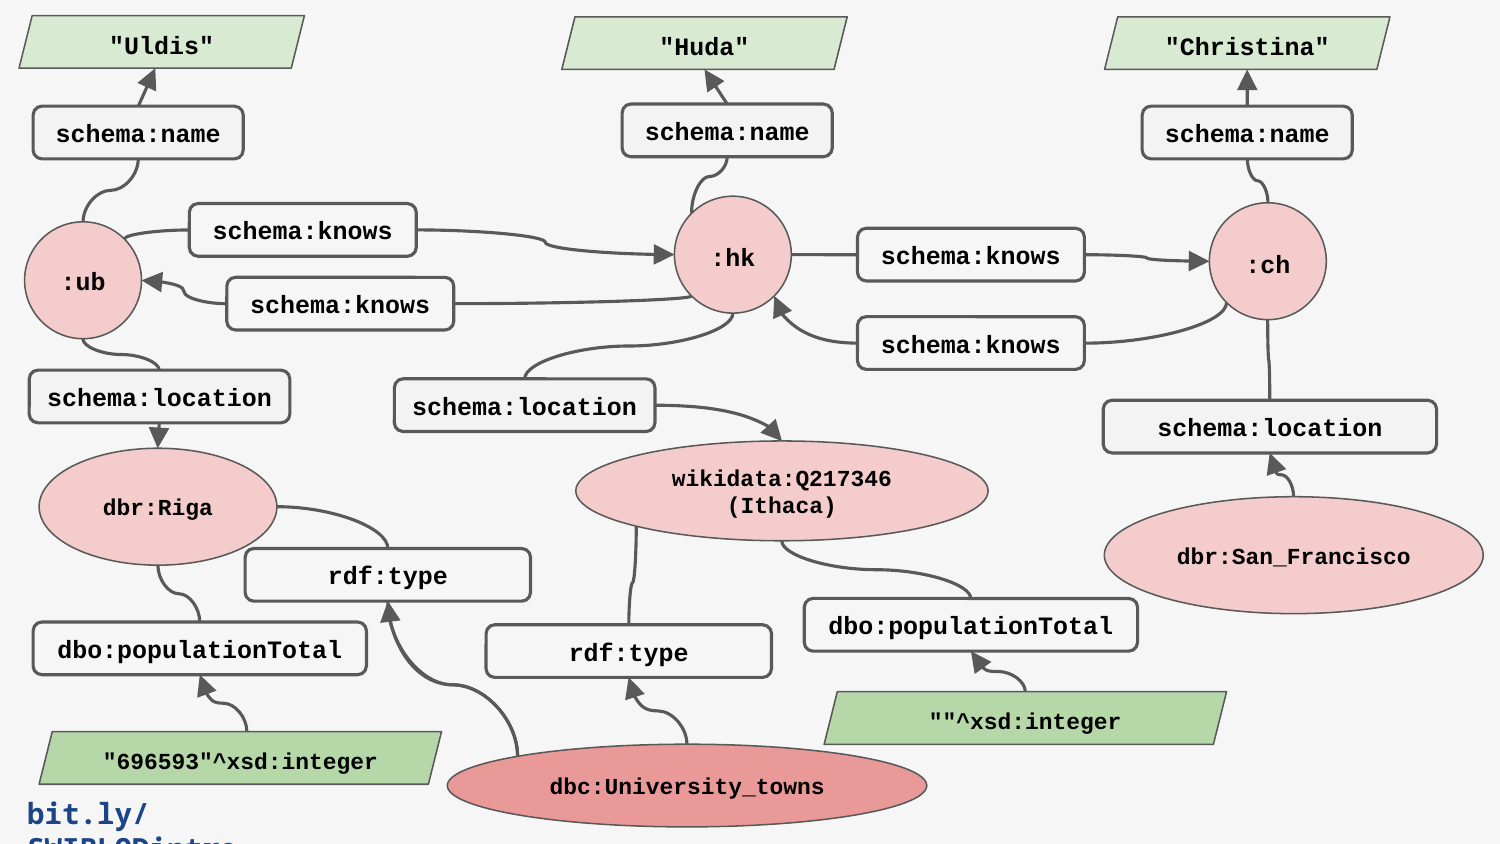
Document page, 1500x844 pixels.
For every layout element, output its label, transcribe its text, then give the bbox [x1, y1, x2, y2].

text_box schema:knows [857, 316, 1085, 370]
text_box dbr:San_Francisco [1104, 496, 1484, 614]
text_box :ub [24, 221, 142, 339]
text_box ""^xsd:integer [824, 691, 1227, 745]
text_box "Uldis" [19, 15, 305, 69]
text_box "Christina" [1104, 16, 1390, 70]
text_box dbr:Riga [39, 448, 277, 566]
text_box schema:location [394, 378, 655, 432]
text_box schema:name [1142, 106, 1353, 159]
text_box schema:knows [189, 203, 417, 257]
text_box "Huda" [561, 16, 848, 70]
text_box dbo:populationTotal [33, 621, 367, 675]
text_box :ch [1209, 202, 1327, 320]
text_box dbo:populationTotal [804, 598, 1138, 652]
text_box rdf:type [245, 548, 531, 602]
text_box rdf:type [486, 624, 772, 678]
text_box schema:location [1103, 400, 1437, 453]
text_box schema:knows [226, 277, 454, 331]
text_box :hk [674, 196, 792, 314]
text_box schema:name [33, 106, 244, 159]
text_box wikidata:Q217346 (Ithaca) [575, 440, 989, 541]
text_box schema:knows [857, 228, 1085, 281]
text_box dbc:University_towns [447, 744, 927, 827]
text_box "696593"^xsd:integer [39, 731, 442, 785]
text_box schema:location [29, 370, 290, 423]
text_box schema:name [622, 103, 833, 157]
